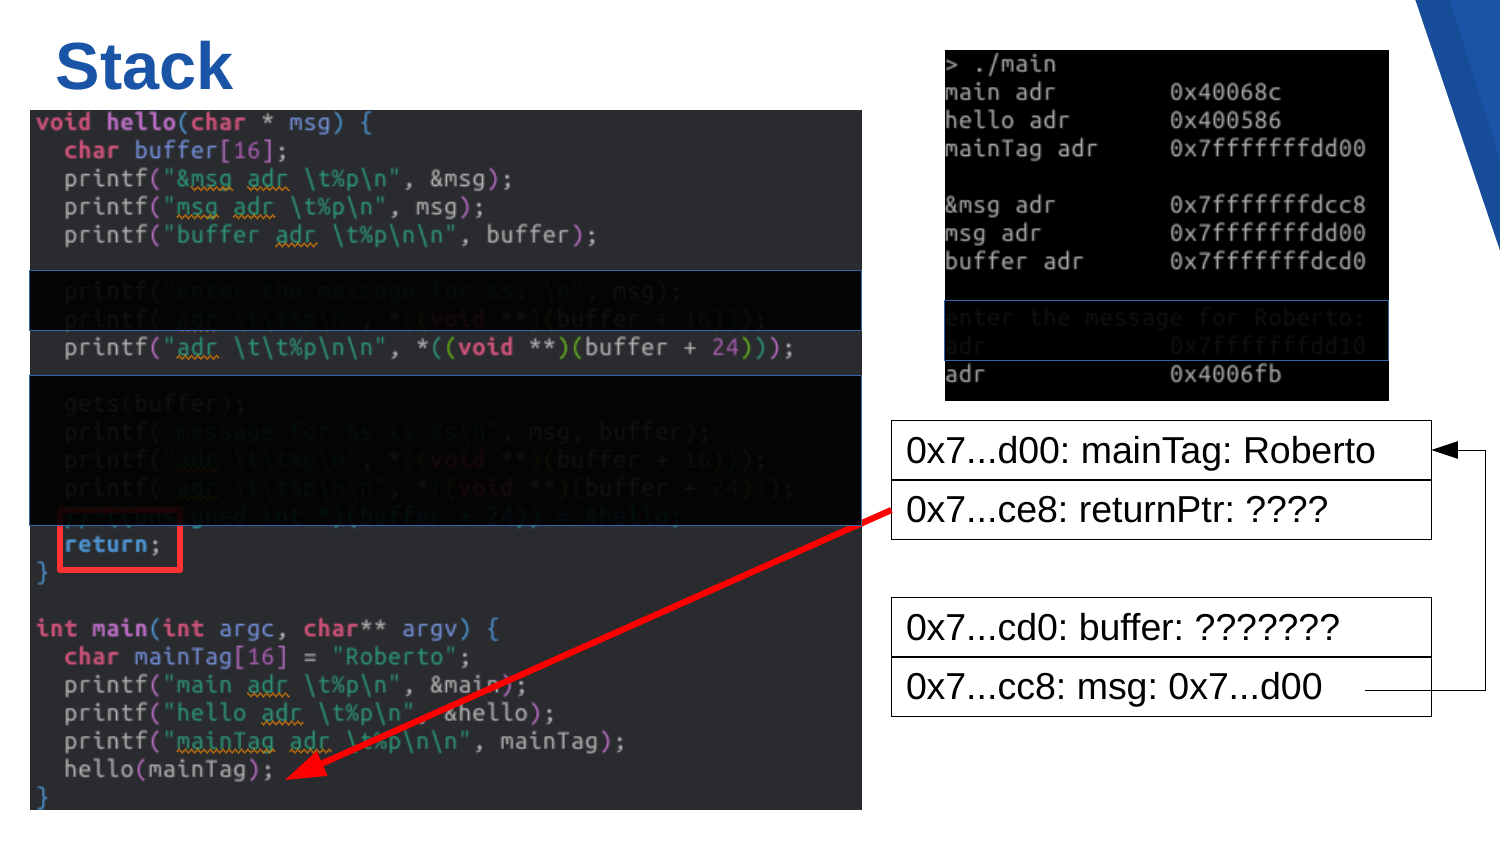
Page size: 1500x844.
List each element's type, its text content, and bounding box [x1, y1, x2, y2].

picture [945, 50, 1389, 300]
picture [30, 526, 862, 811]
picture [63, 526, 177, 567]
picture [30, 110, 862, 270]
text_box 0x7...ce8: returnPtr: ???? [891, 479, 1432, 540]
text_box 0x7...cc8: msg: 0x7...d00 [891, 656, 1432, 717]
title Stack [40, 50, 945, 118]
text_box 0x7...cd0: buffer: ??????? [891, 597, 1432, 656]
picture [945, 361, 1389, 401]
picture [30, 331, 862, 375]
text_box [29, 375, 862, 526]
text_box 0x7...d00: mainTag: Roberto [891, 420, 1432, 479]
text_box [944, 300, 1389, 361]
text_box [29, 270, 862, 331]
